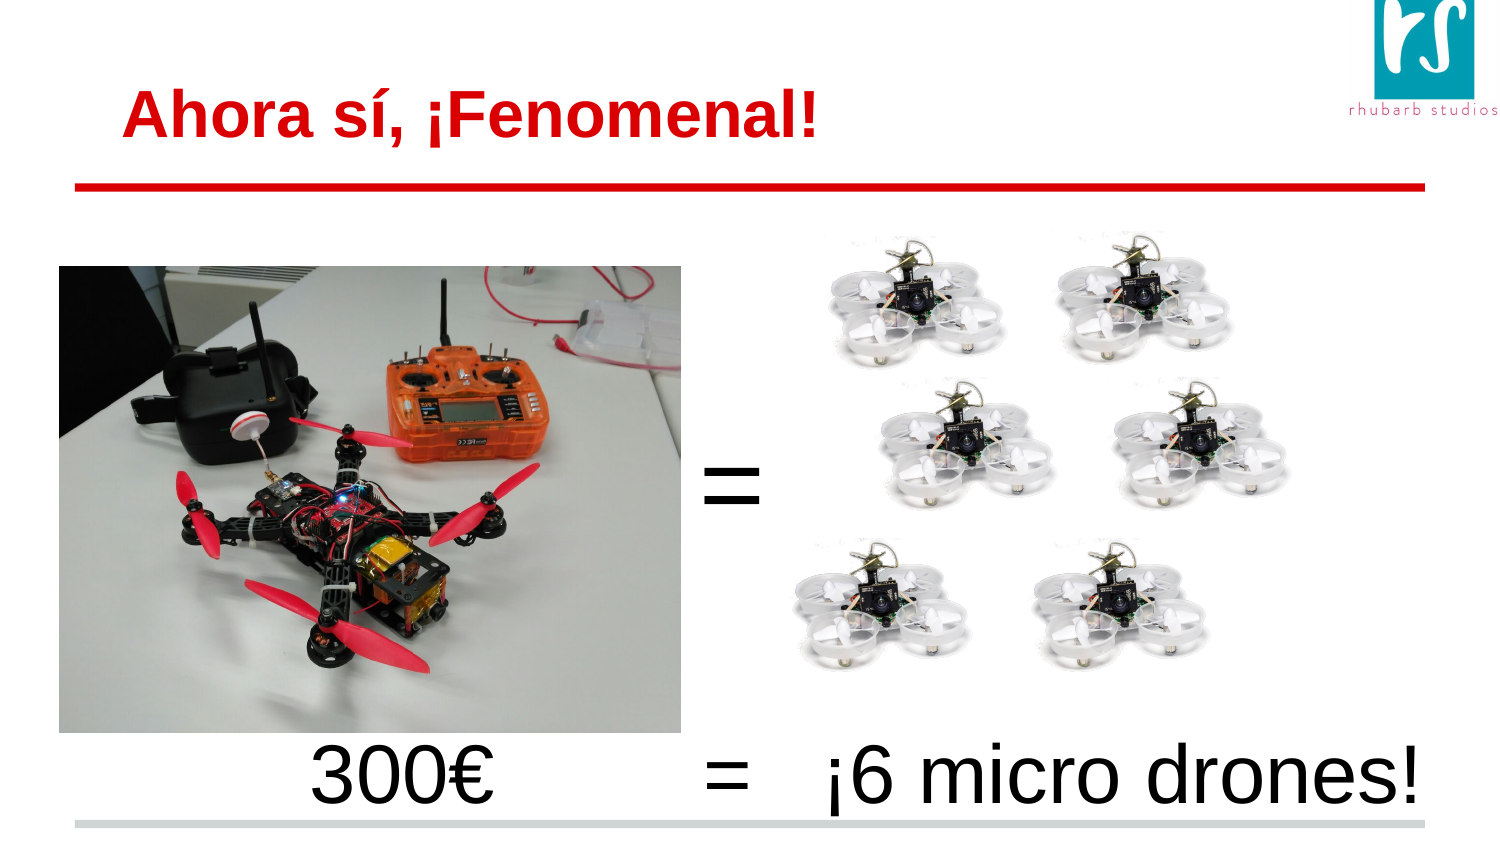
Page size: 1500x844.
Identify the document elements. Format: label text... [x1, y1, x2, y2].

picture [1027, 538, 1231, 674]
title Ahora sí, ¡Fenomenal! [106, 24, 1457, 166]
text_box = [685, 414, 875, 556]
picture [788, 538, 993, 674]
picture [59, 266, 681, 733]
picture [1348, 0, 1500, 118]
text_box 300€ = ¡6 micro drones! [295, 720, 1500, 829]
picture [1107, 377, 1312, 514]
picture [1051, 231, 1255, 367]
picture [824, 236, 1028, 372]
picture [874, 377, 1078, 514]
